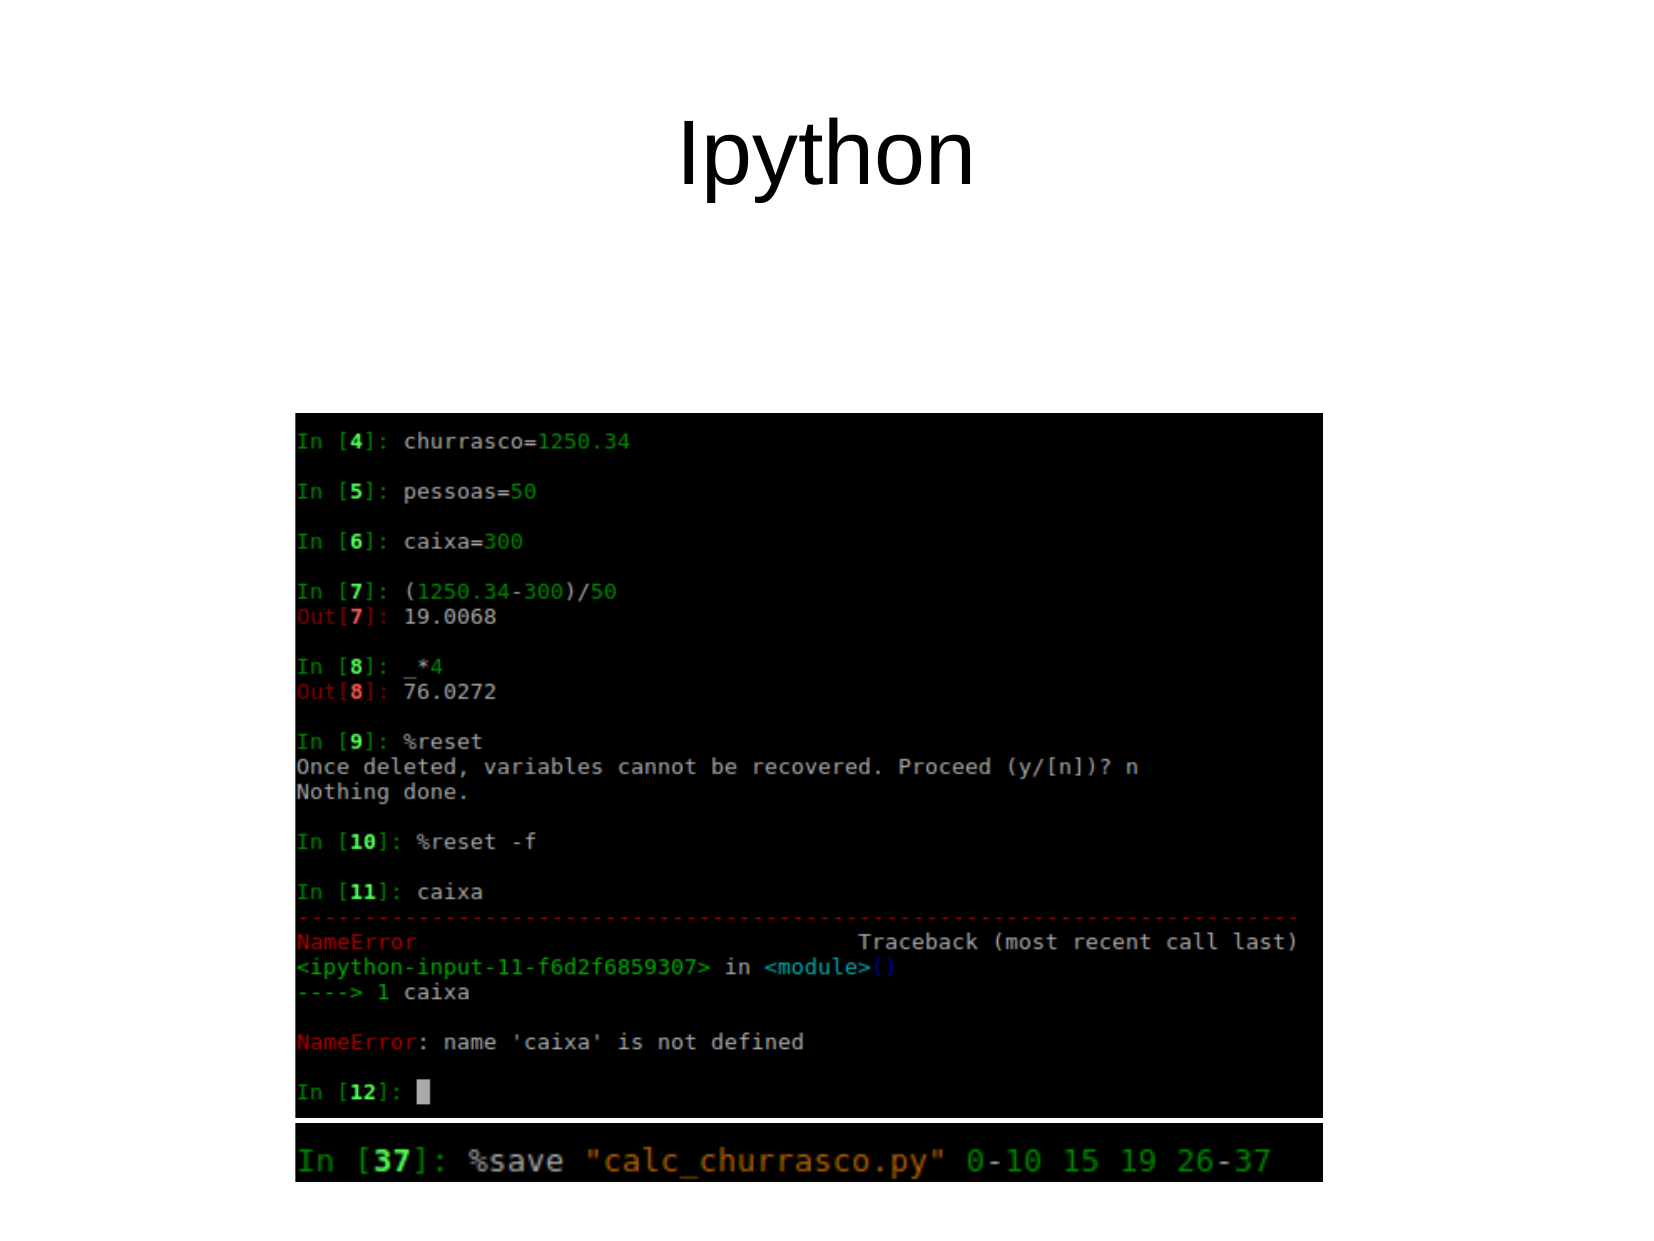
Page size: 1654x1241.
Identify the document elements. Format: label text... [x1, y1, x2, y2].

picture [295, 413, 1323, 1182]
title Ipython [82, 49, 1571, 257]
